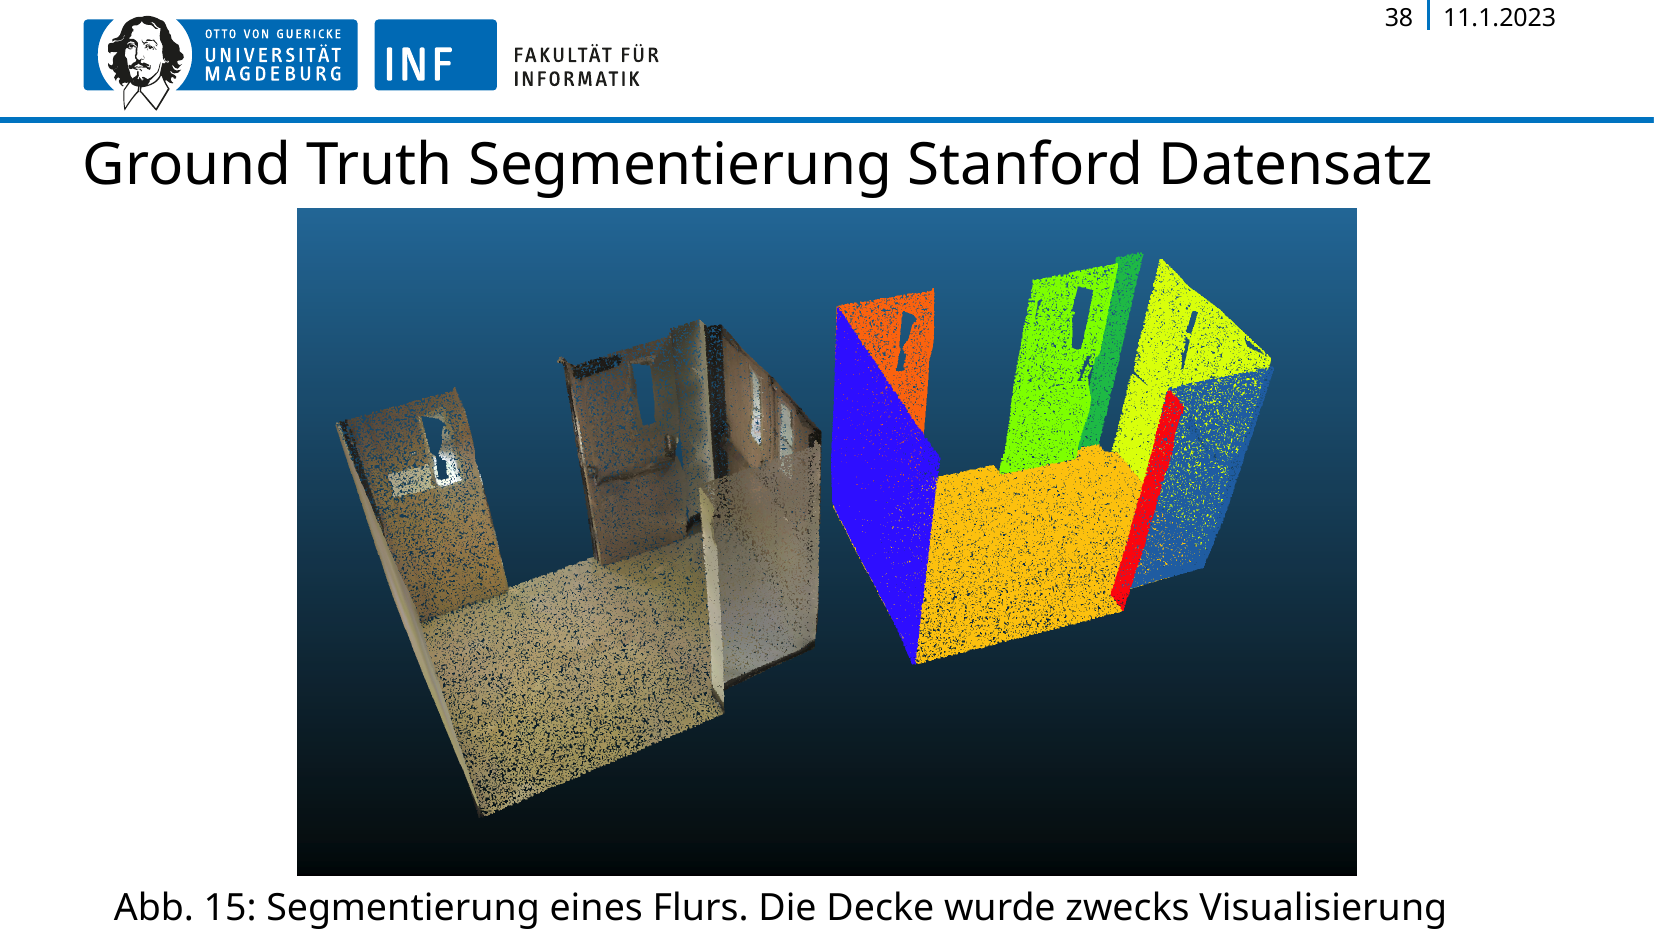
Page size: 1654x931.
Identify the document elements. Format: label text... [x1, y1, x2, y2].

picture [297, 208, 1357, 873]
title Ground Truth Segmentierung Stanford Datensatz [82, 84, 1571, 240]
text_box Abb. 15: Segmentierung eines Flurs. Die Decke wurde zwecks Visualisierung entfernt [99, 873, 1555, 931]
